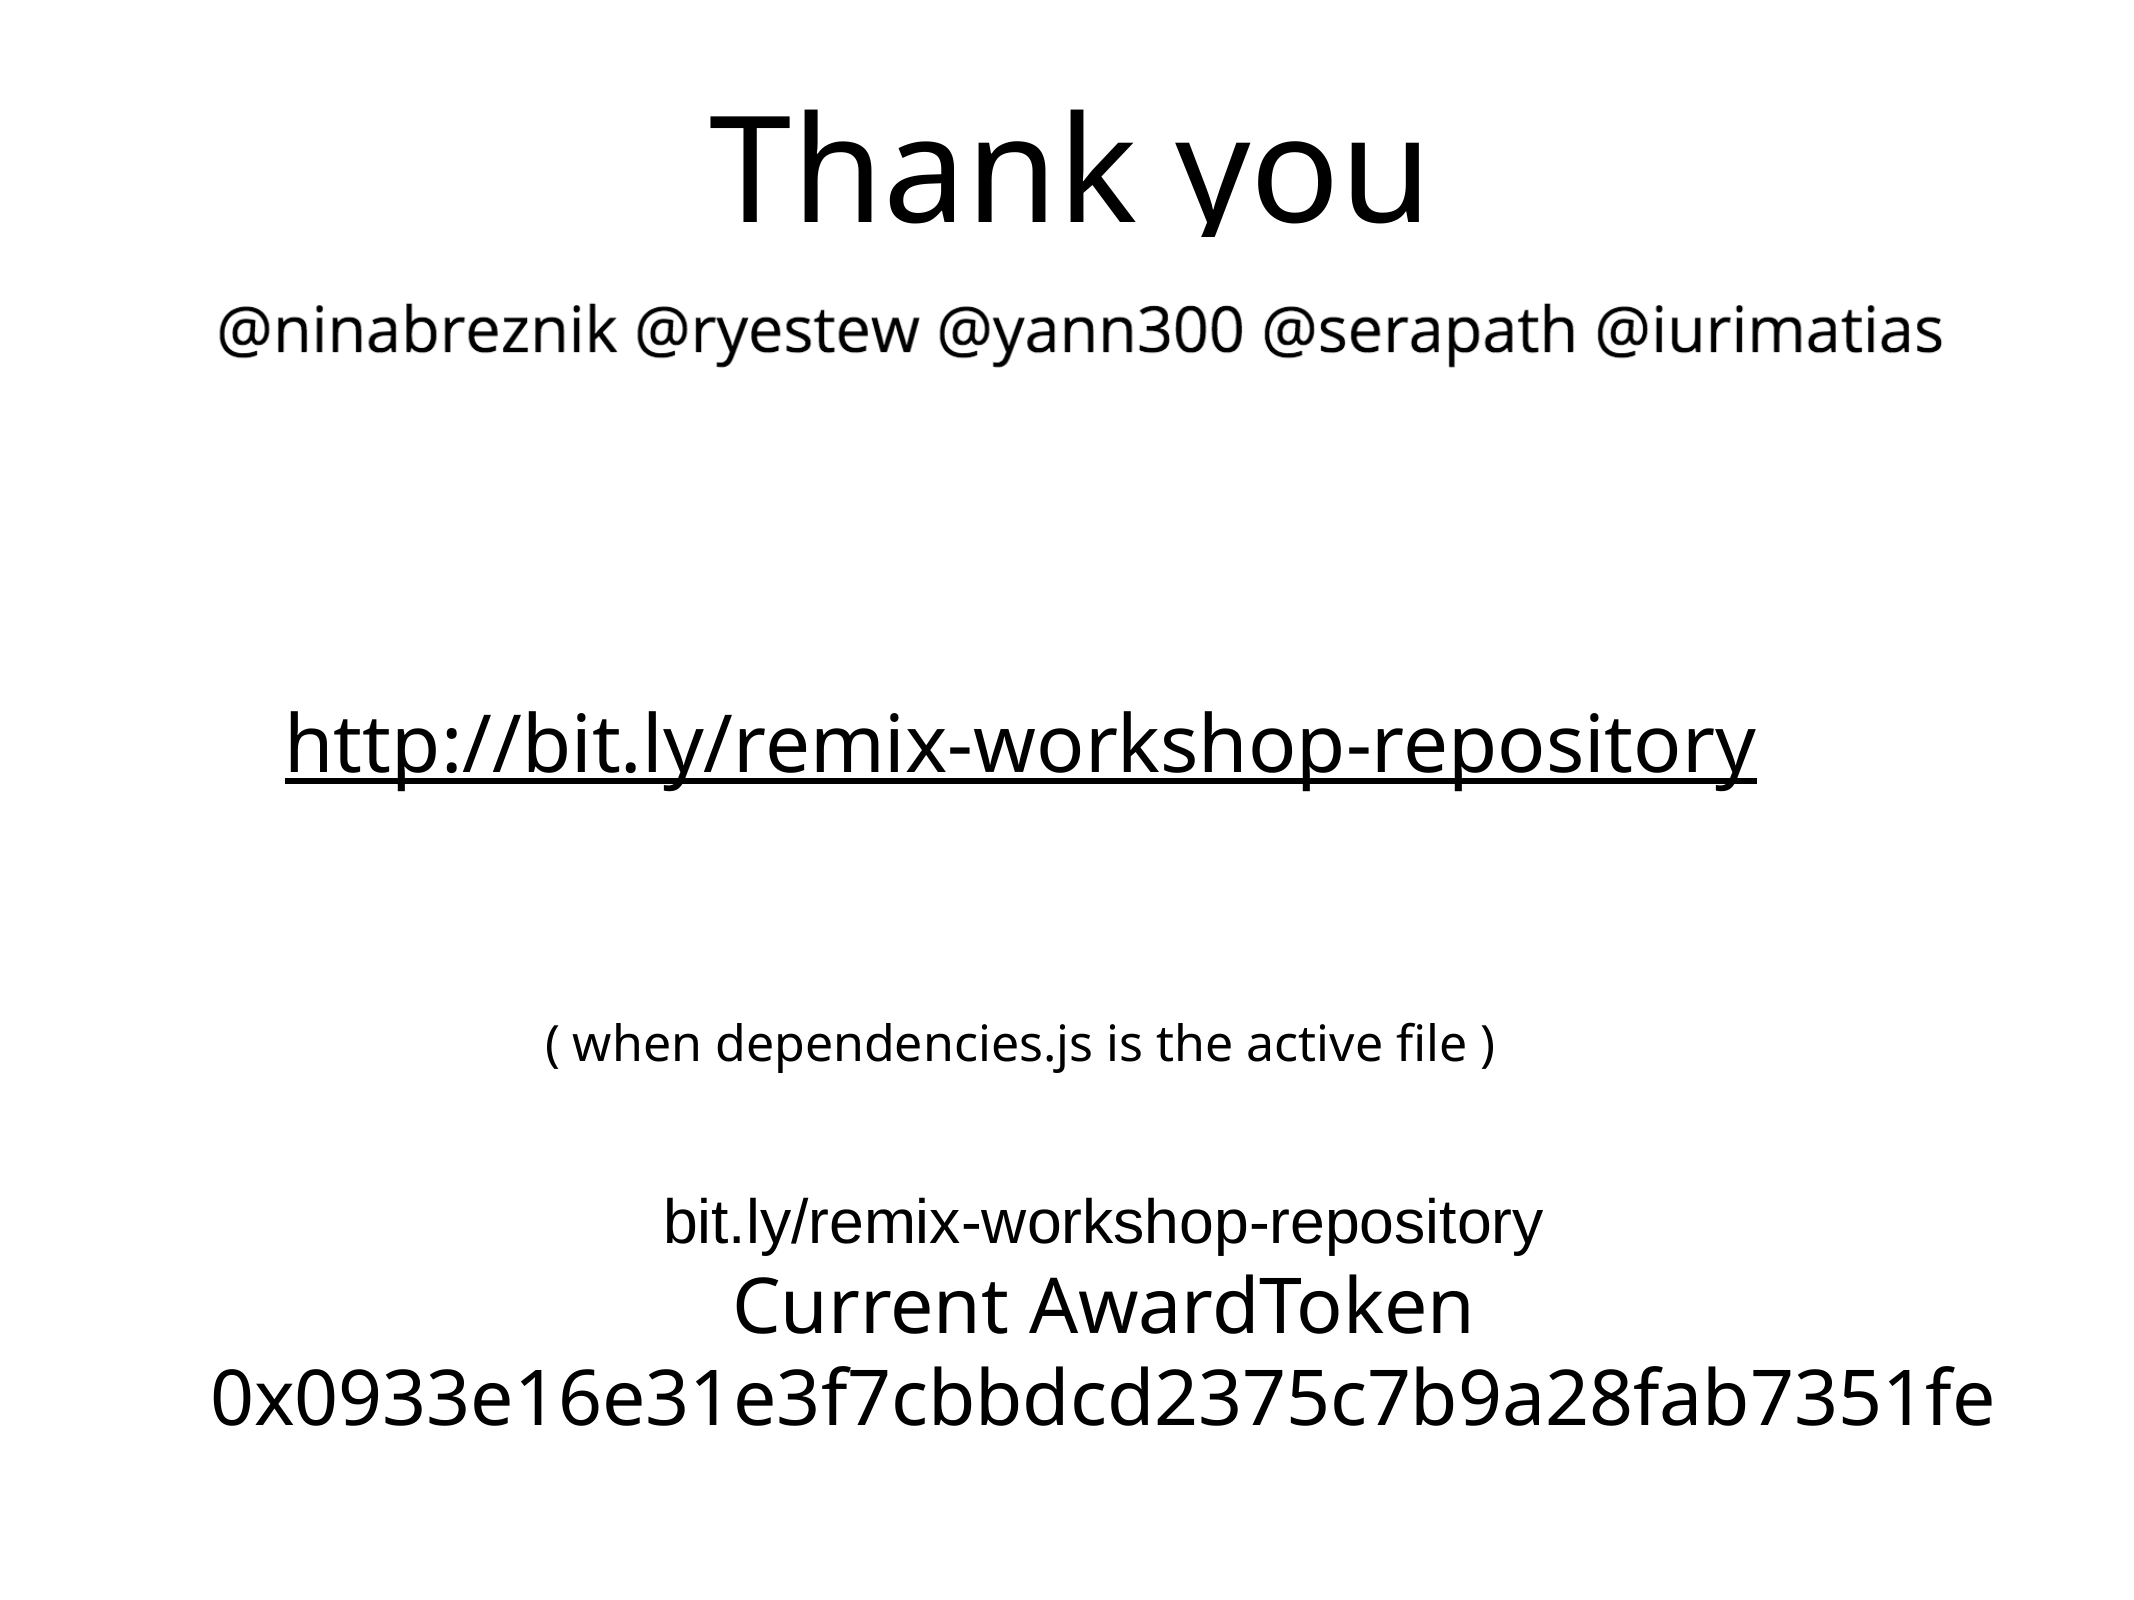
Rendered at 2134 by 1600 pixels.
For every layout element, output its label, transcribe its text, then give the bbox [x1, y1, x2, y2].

text_box bit.ly/remix-workshop-repository Current AwardToken 0x0933e16e31e3f7cbbdcd2375c7b9a28fab7351fe [150, 1131, 2059, 1600]
title Thank you [73, 66, 2068, 609]
picture [155, 237, 1987, 438]
subtitle http://bit.ly/remix-workshop-repository ( when dependencies.js is the active file ) [66, 684, 1975, 965]
